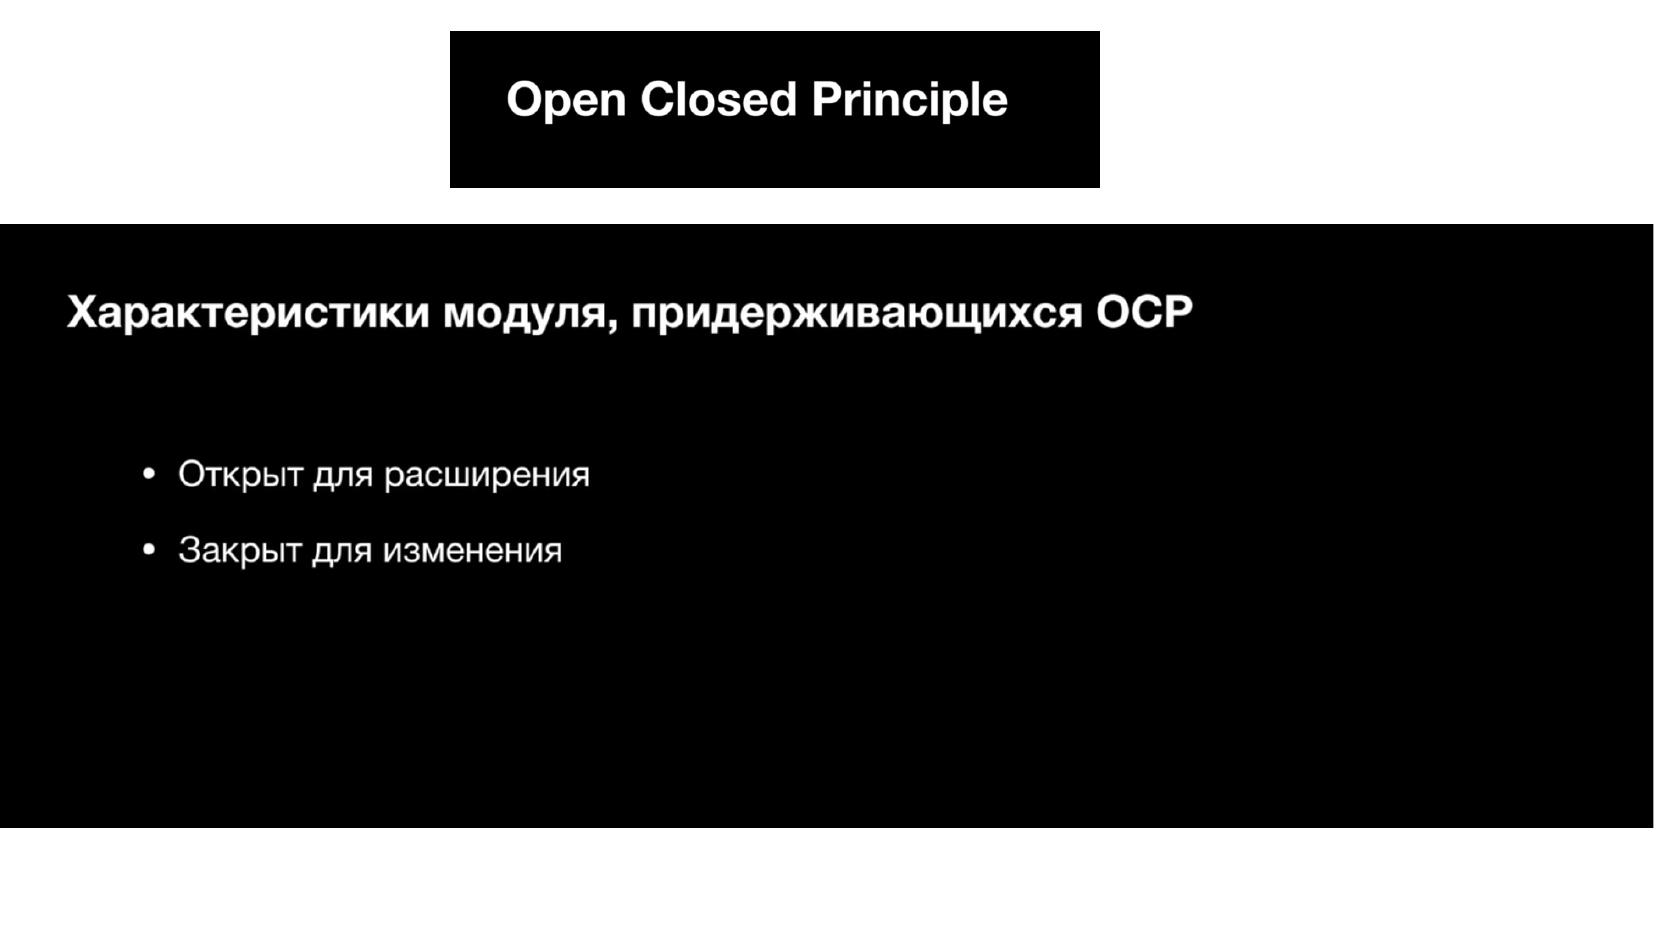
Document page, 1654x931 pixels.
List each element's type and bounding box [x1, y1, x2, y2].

picture [0, 224, 1654, 829]
picture [450, 31, 1100, 188]
